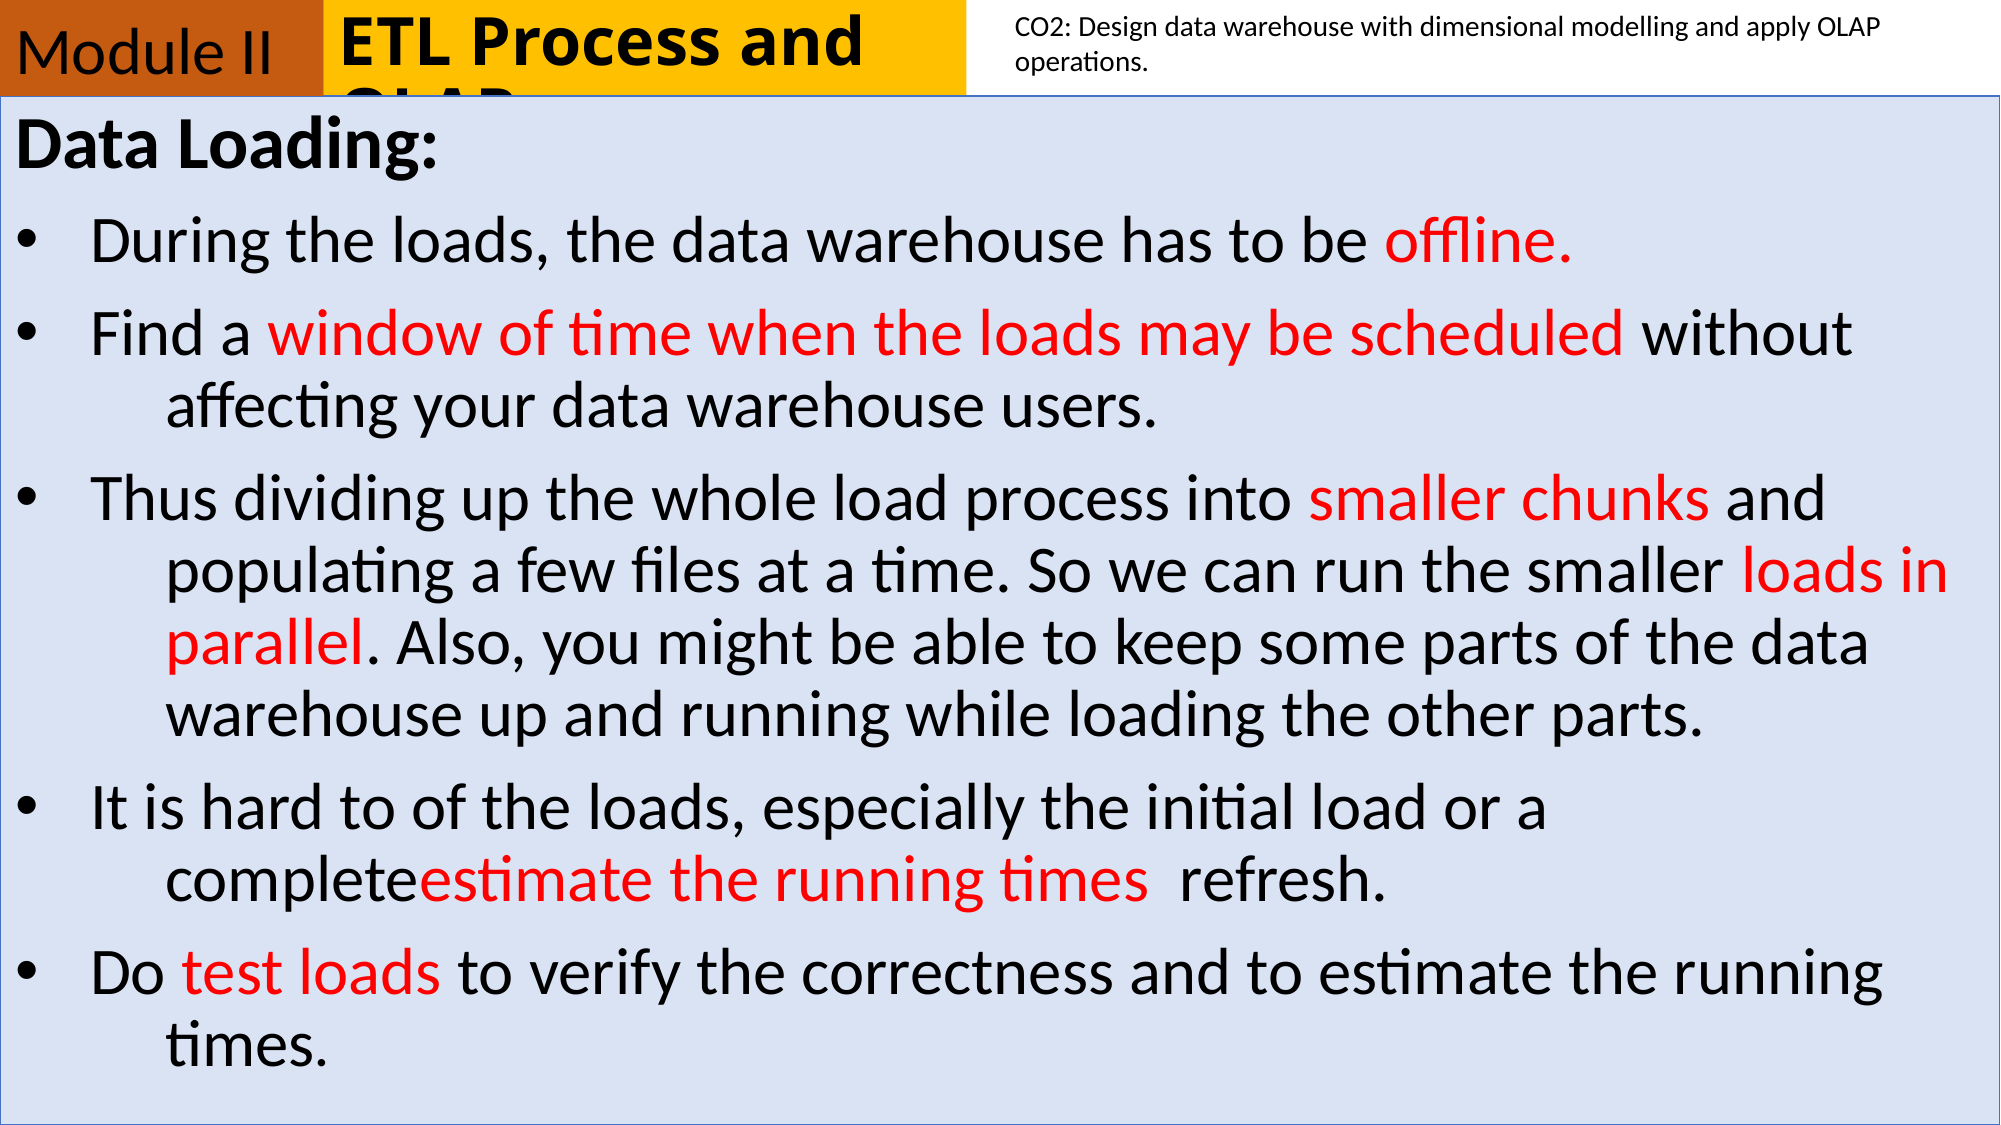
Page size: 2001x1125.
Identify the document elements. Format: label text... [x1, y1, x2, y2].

subtitle Data Loading: During the loads, the data warehouse has to be offline. Find a window of time when the loads may be scheduled without affecting your data warehouse users. Thus dividing up the whole load process into smaller chunks and populating a few files at a time. So we can run the smaller loads in parallel. Also, you might be able to keep some parts of the data warehouse up and running while loading the other parts. It is hard to of the loads, especially the initial load or a completeestimate the running times refresh. Do test loads to verify the correctness and to estimate the running times. [0, 95, 2000, 1125]
text_box CO2: Design data warehouse with dimensional modelling and apply OLAP operations. [999, 0, 2000, 122]
text_box Module II [0, 0, 324, 96]
title ETL Process and OLAP: [324, 0, 967, 95]
